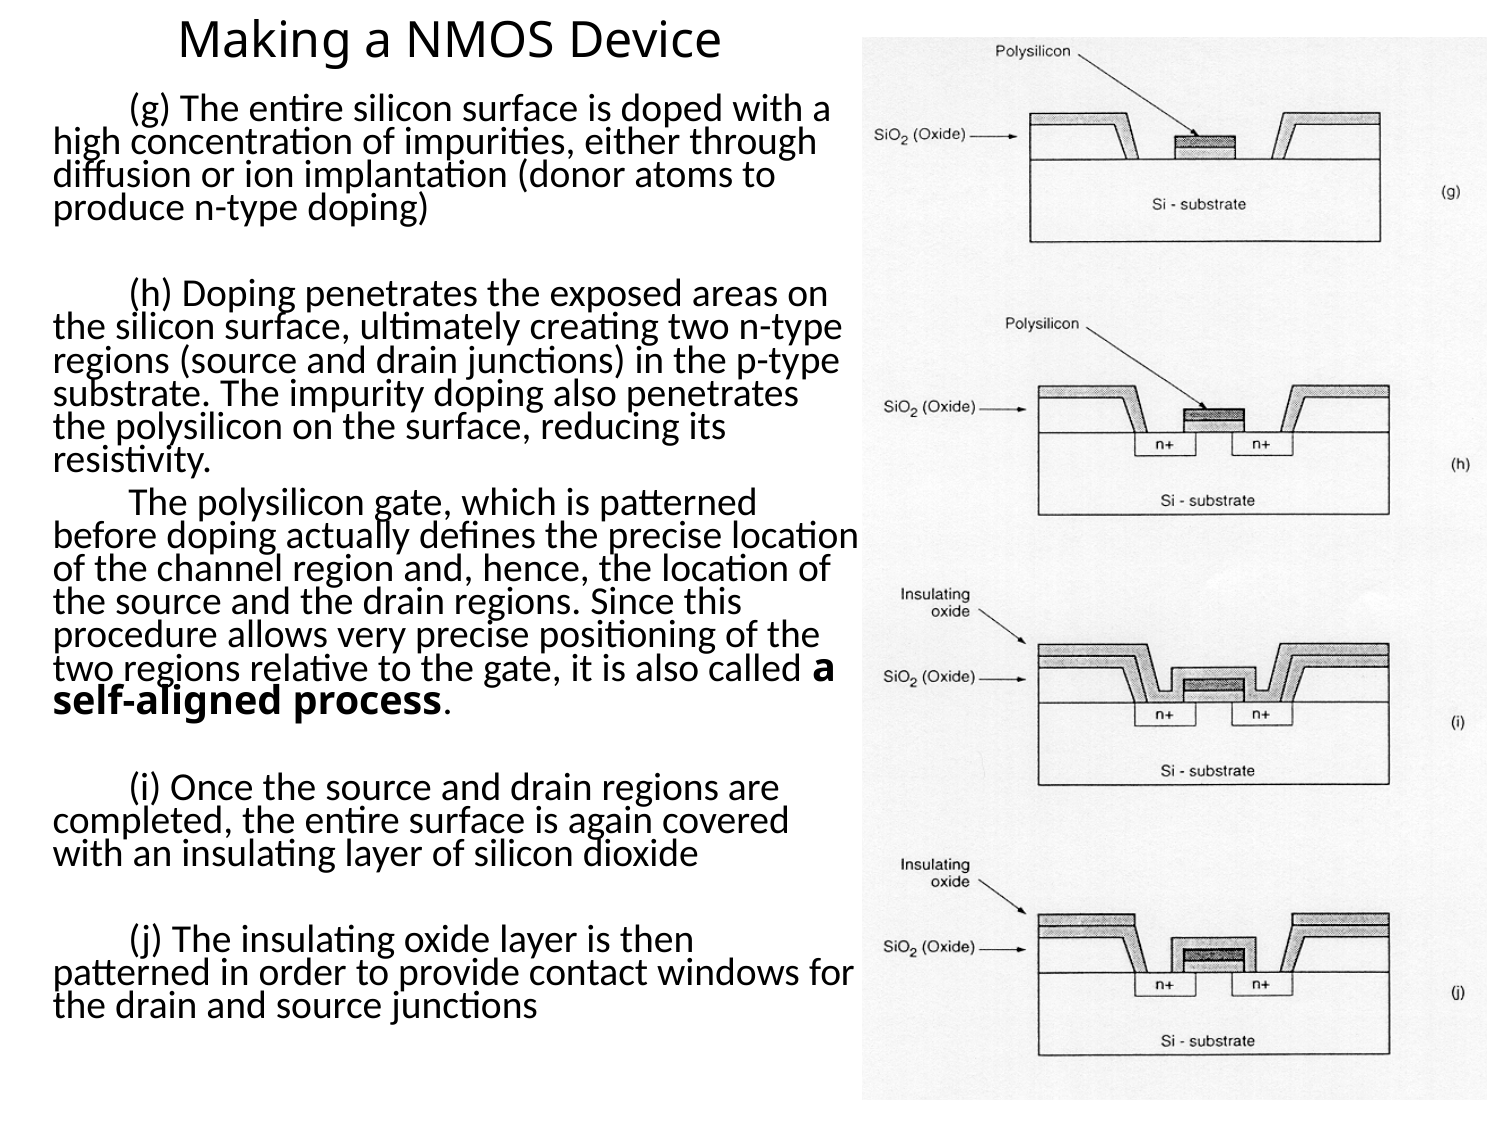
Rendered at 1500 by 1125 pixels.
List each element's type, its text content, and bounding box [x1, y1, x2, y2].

title Making a NMOS Device [0, 0, 901, 76]
picture [862, 37, 1487, 1101]
list (g) The entire silicon surface is doped with a high concentration of impurities, either through diffusion or ion implantation (donor atoms to produce n-type doping) (h) Doping penetrates the exposed areas on the silicon surface, ultimately creating two n-type regions (source and drain junctions) in the p-type substrate. The impurity doping also penetrates the polysilicon on the surface, reducing its resistivity. The polysilicon gate, which is patterned before doping actually defines the precise location of the channel region and, hence, the location of the source and the drain regions. Since this procedure allows very precise positioning of the two regions relative to the gate, it is also called a self-aligned process. (i) Once the source and drain regions are completed, the entire surface is again covered with an insulating layer of silicon dioxide (j) The insulating oxide layer is then patterned in order to provide contact windows for the drain and source junctions [37, 87, 876, 1125]
